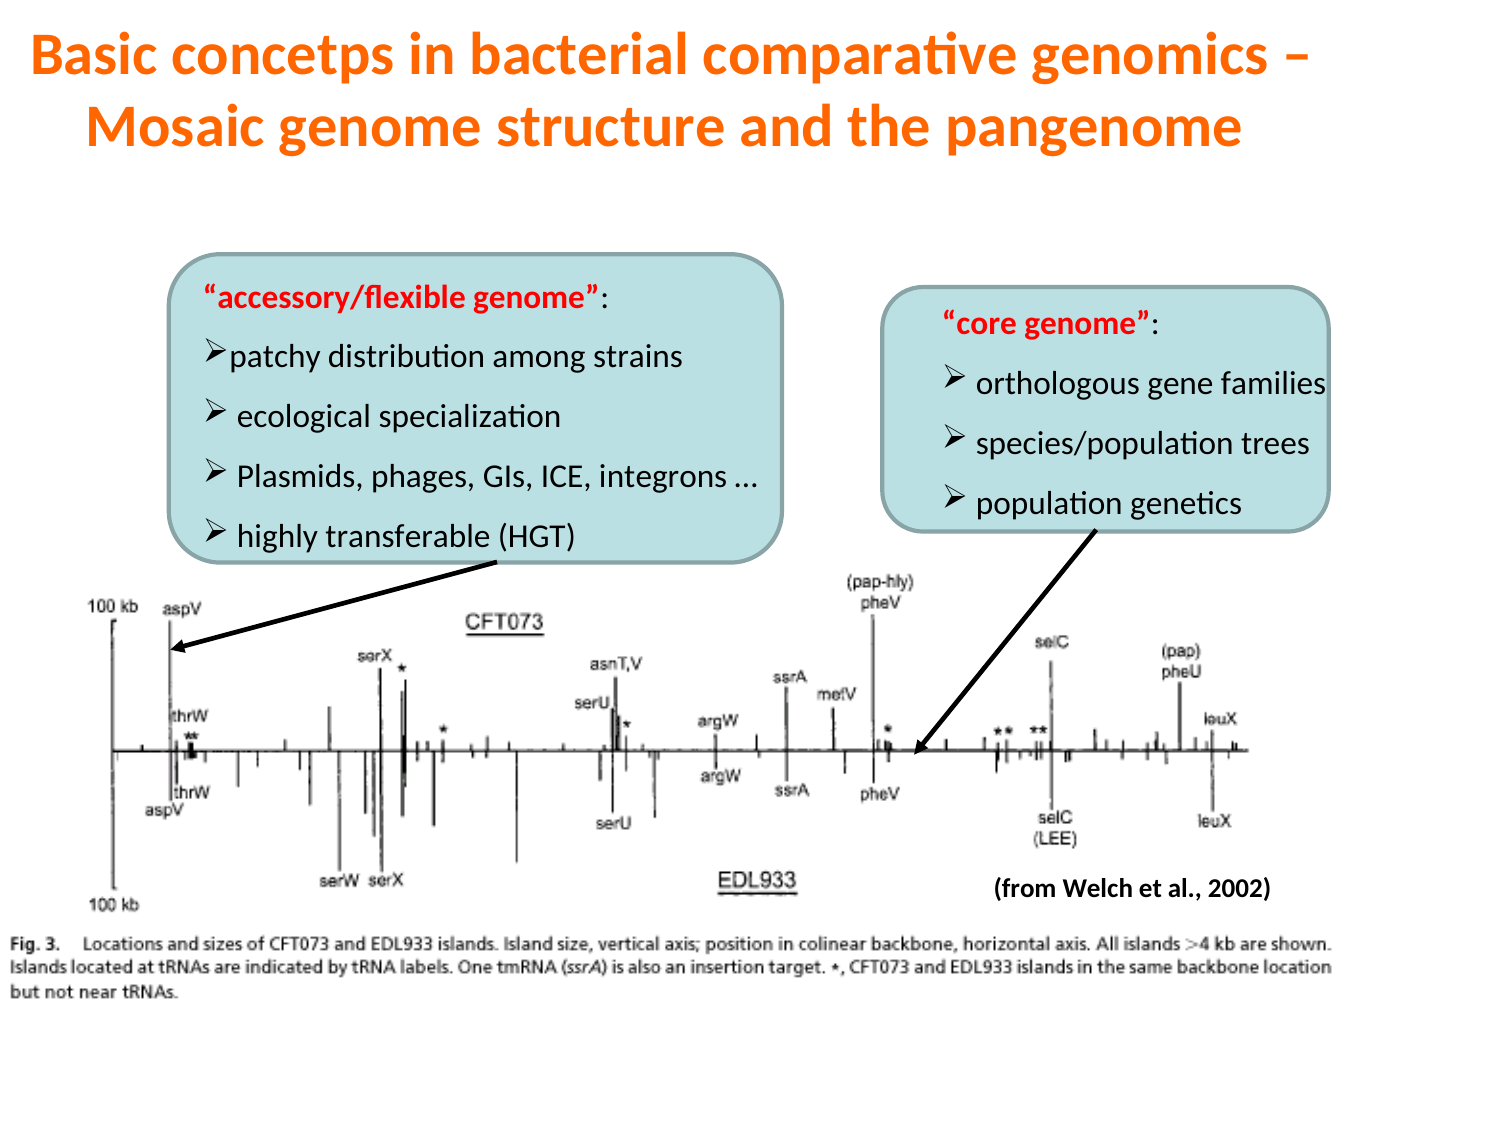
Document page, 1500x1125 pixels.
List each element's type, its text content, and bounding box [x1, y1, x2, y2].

text_box “accessory/flexible genome”: patchy distribution among strains ecological specialization Plasmids, phages, GIs, ICE, integrons … highly transferable (HGT) [188, 247, 788, 562]
text_box [1096, 528, 1305, 532]
text_box “core genome”: orthologous gene families species/population trees population genetics [928, 274, 1341, 528]
text_box Basic concetps in bacterial comparative genomics – Mosaic genome structure and the pangenome [16, 6, 1329, 166]
text_box [168, 265, 188, 552]
text_box (from Welch et al., 2002) [980, 863, 1286, 911]
text_box [882, 287, 1093, 532]
picture [0, 561, 1351, 1015]
